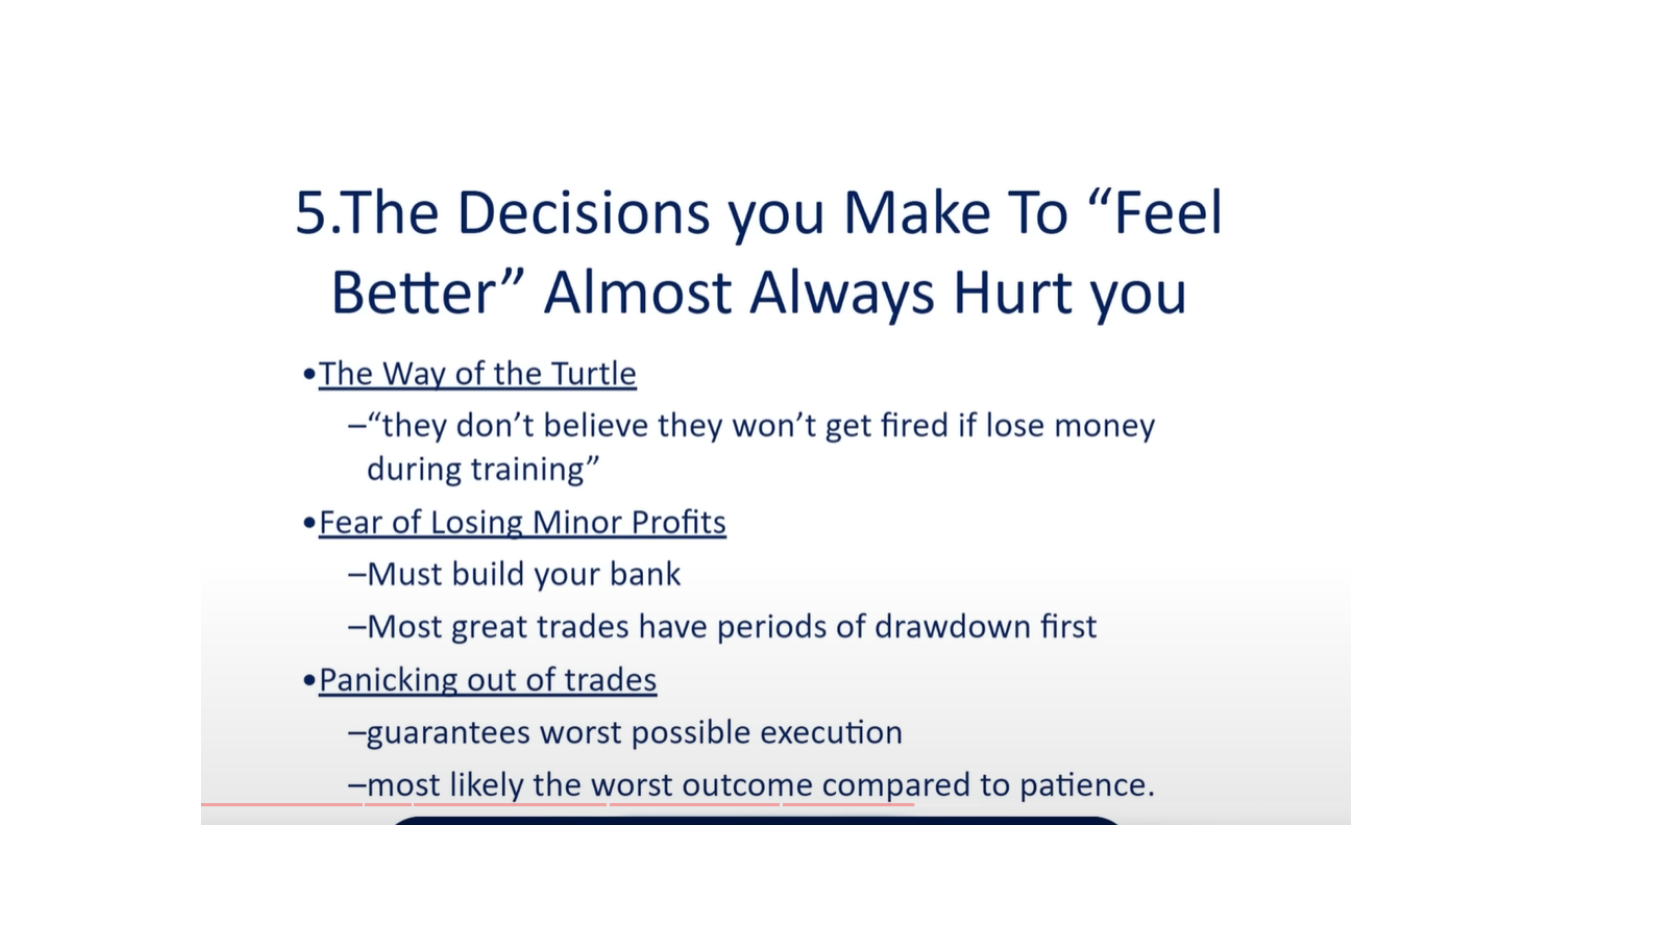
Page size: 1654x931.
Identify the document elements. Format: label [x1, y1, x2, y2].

picture [201, 155, 1351, 826]
